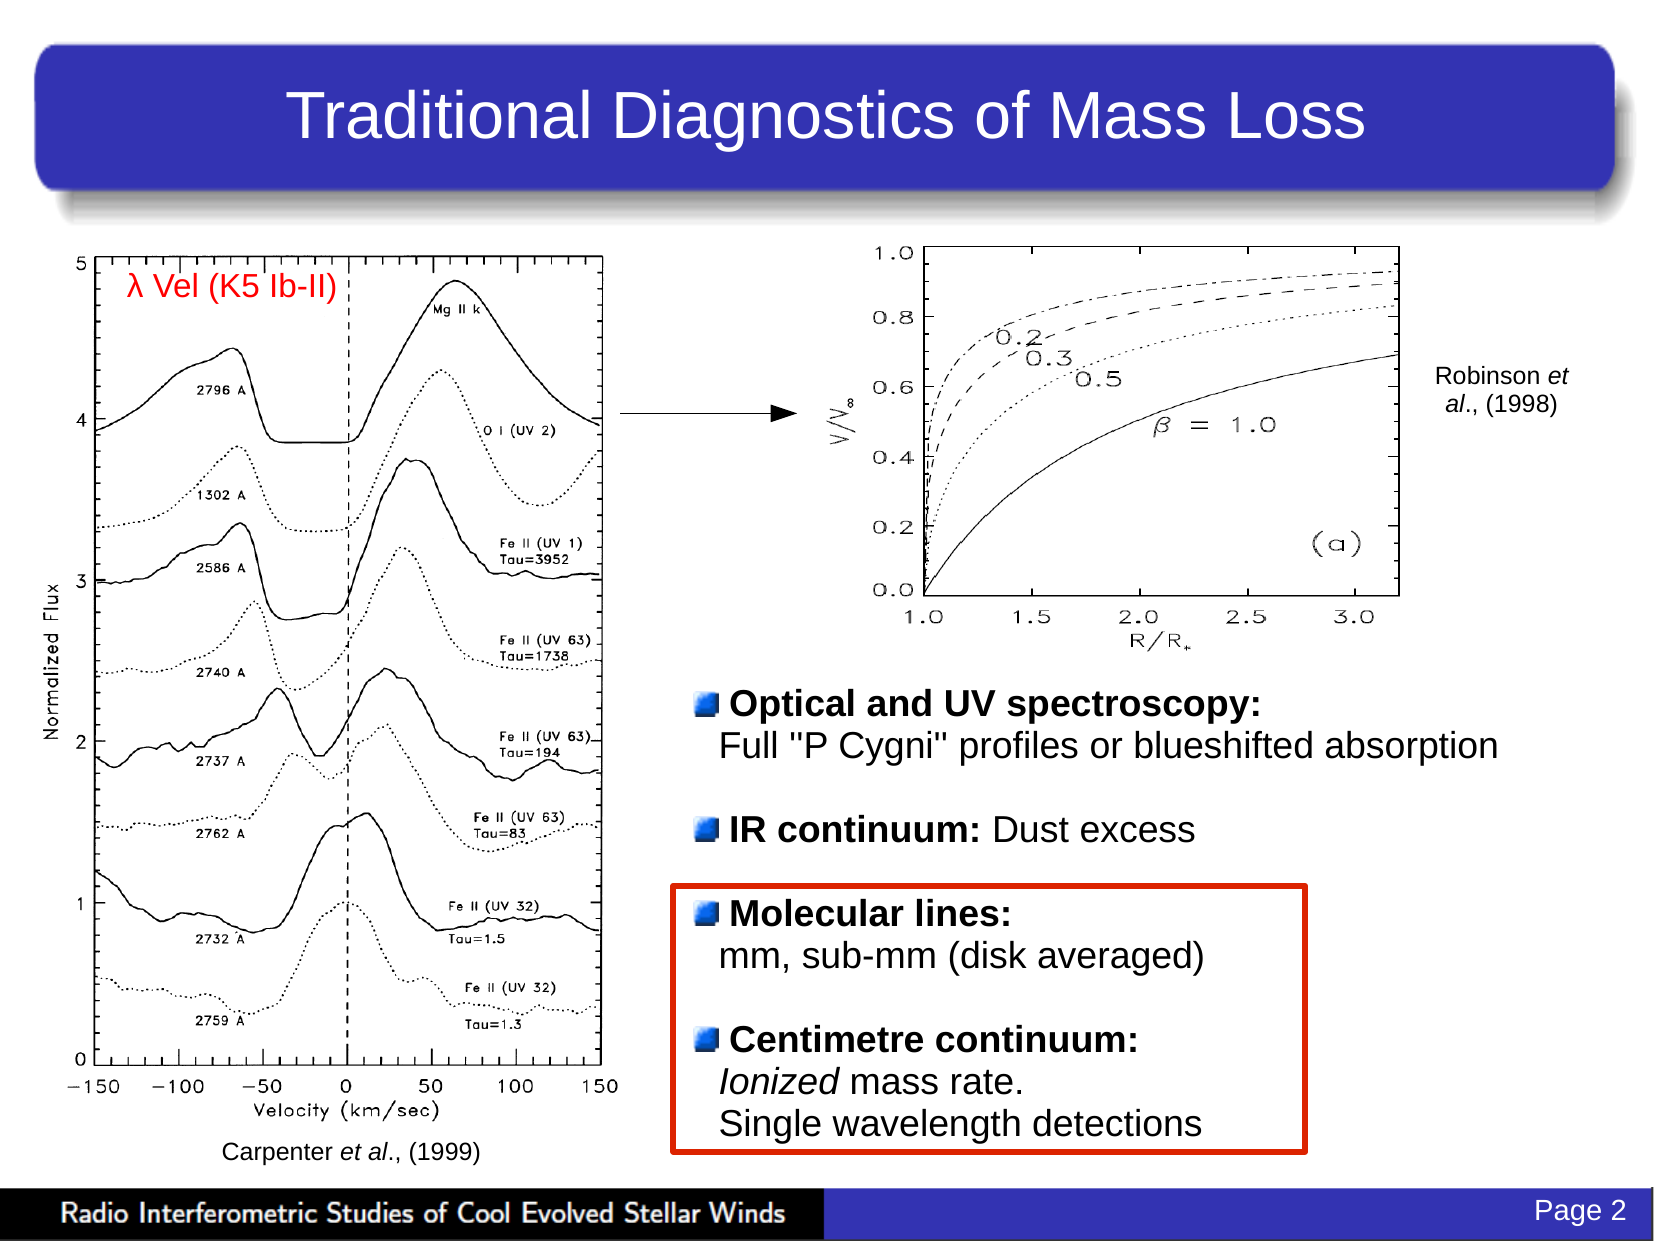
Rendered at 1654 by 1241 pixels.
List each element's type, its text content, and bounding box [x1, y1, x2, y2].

text_box Traditional Diagnostics of Mass Loss [59, 70, 1595, 189]
text_box Optical and UV spectroscopy: Full ''P Cygni'' profiles or blueshifted absorption IR continuum: Dust excess Molecular lines: mm, sub-mm (disk averaged) Centimetre continuum: Ionized mass rate. Single wavelength detections [679, 675, 1625, 1152]
text_box λ Vel (K5 Ib-II) [112, 259, 408, 312]
picture [35, 242, 626, 1128]
picture [23, 29, 1648, 656]
picture [0, 1187, 1654, 1241]
text_box Robinson et al., (1998) [1409, 354, 1595, 436]
text_box Page 2 [814, 1187, 1642, 1235]
text_box Optical and UV spectroscopy: Full ''P Cygni'' profiles or blueshifted absorption IR continuum: Dust excess Molecular lines: mm, sub-mm (disk averaged) Centimetre continuum: Ionized mass rate. Single wavelength detections [679, 889, 1302, 1149]
text_box Carpenter et al., (1999) [100, 1130, 603, 1174]
